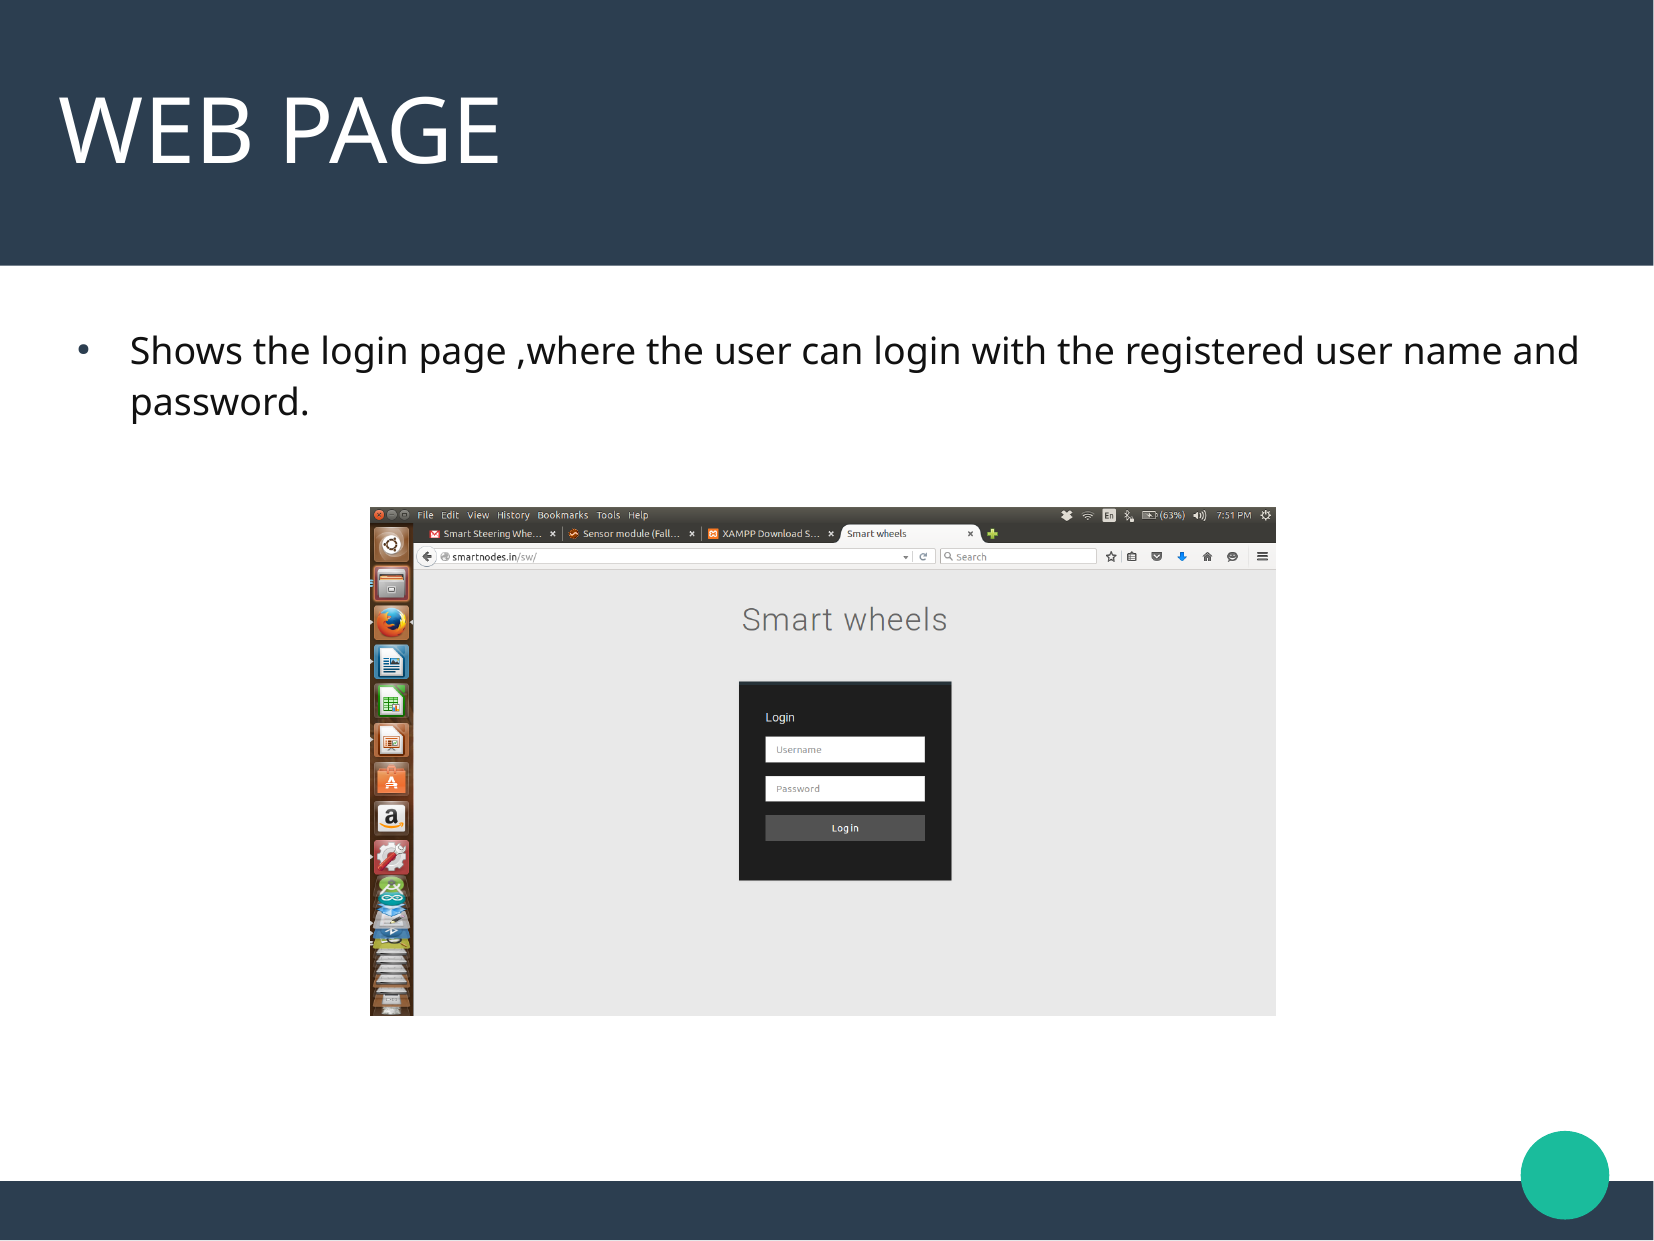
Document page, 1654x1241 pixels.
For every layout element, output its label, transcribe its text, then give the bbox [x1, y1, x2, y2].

title WEB PAGE [59, 49, 1595, 207]
list Shows the login page ,where the user can login with the registered user name and password. [59, 324, 1595, 1152]
picture [370, 507, 1276, 1016]
